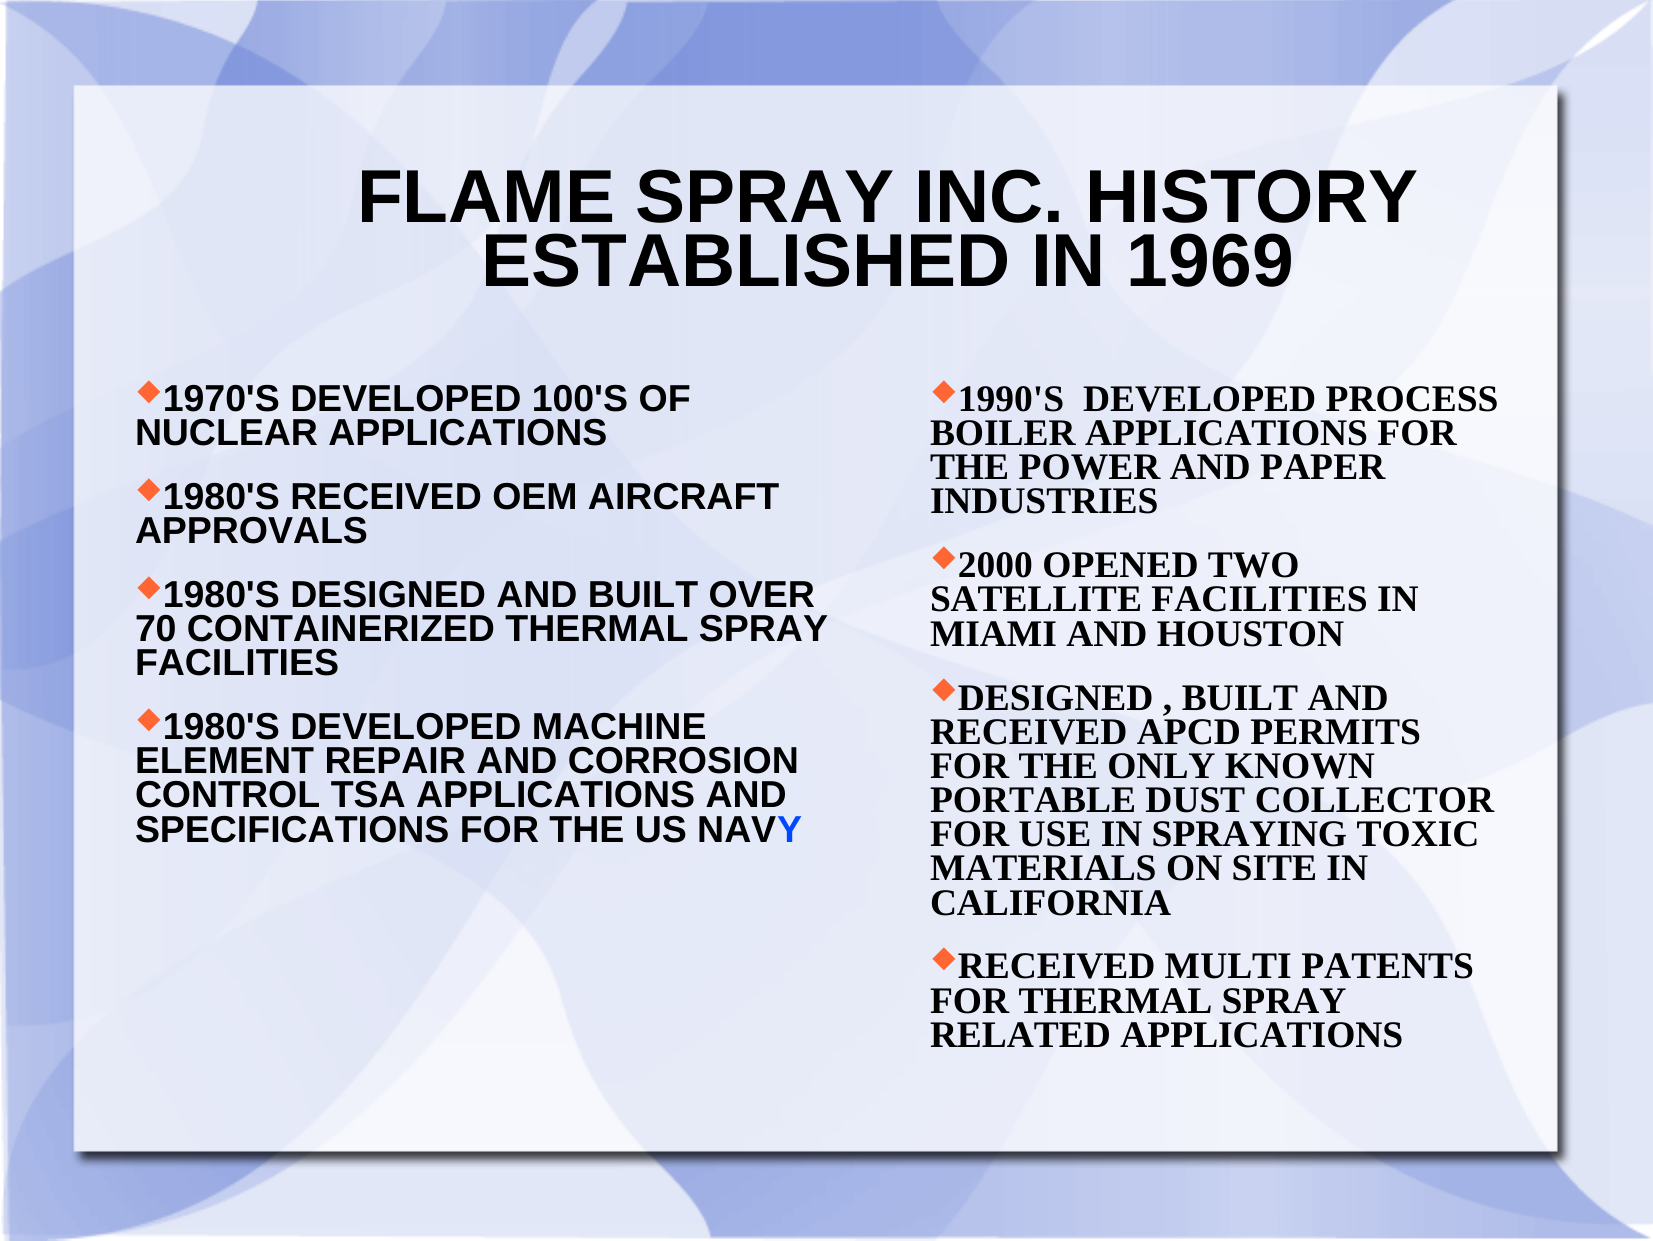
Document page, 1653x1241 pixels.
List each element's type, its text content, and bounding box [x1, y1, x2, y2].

title FLAME SPRAY INC. HISTORY ESTABLISHED IN 1969 [230, 112, 1546, 332]
list 1990'S DEVELOPED PROCESS BOILER APPLICATIONS FOR THE POWER AND PAPER INDUSTRIES 2000 OPENED TWO SATELLITE FACILITIES IN MIAMI AND HOUSTON DESIGNED , BUILT AND RECEIVED APCD PERMITS FOR THE ONLY KNOWN PORTABLE DUST COLLECTOR FOR USE IN SPRAYING TOXIC MATERIALS ON SITE IN CALIFORNIA RECEIVED MULTI PATENTS FOR THERMAL SPRAY RELATED APPLICATIONS [930, 375, 1501, 1088]
picture [0, 0, 1653, 1241]
list 1970'S DEVELOPED 100'S OF NUCLEAR APPLICATIONS 1980'S RECEIVED OEM AIRCRAFT APPROVALS 1980'S DESIGNED AND BUILT OVER 70 CONTAINERIZED THERMAL SPRAY FACILITIES 1980'S DEVELOPED MACHINE ELEMENT REPAIR AND CORROSION CONTROL TSA APPLICATIONS AND SPECIFICATIONS FOR THE US NAVY [135, 375, 856, 1111]
